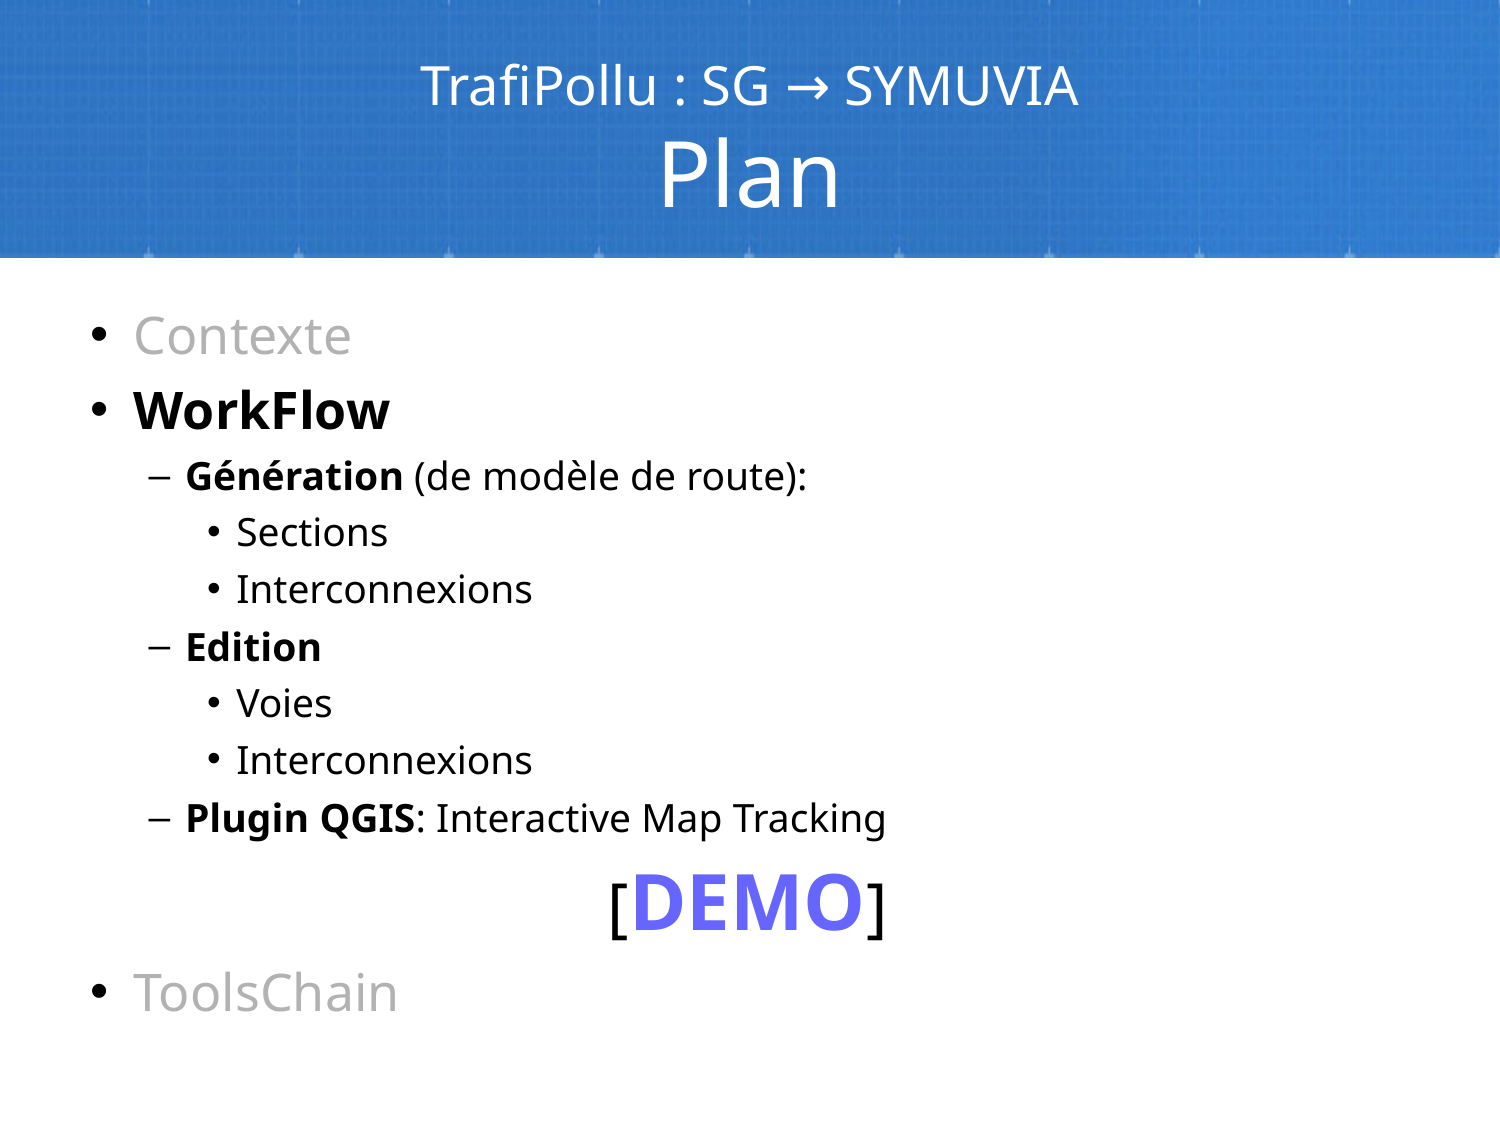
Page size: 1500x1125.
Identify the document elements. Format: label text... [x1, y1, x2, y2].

title TrafiPollu : SG → SYMUVIA Plan [35, 45, 1465, 233]
list Contexte WorkFlow Génération (de modèle de route): Sections Interconnexions Edition Voies Interconnexions Plugin QGIS: Interactive Map Tracking [DEMO] ToolsChain [75, 294, 1426, 1038]
picture [0, 0, 1500, 258]
